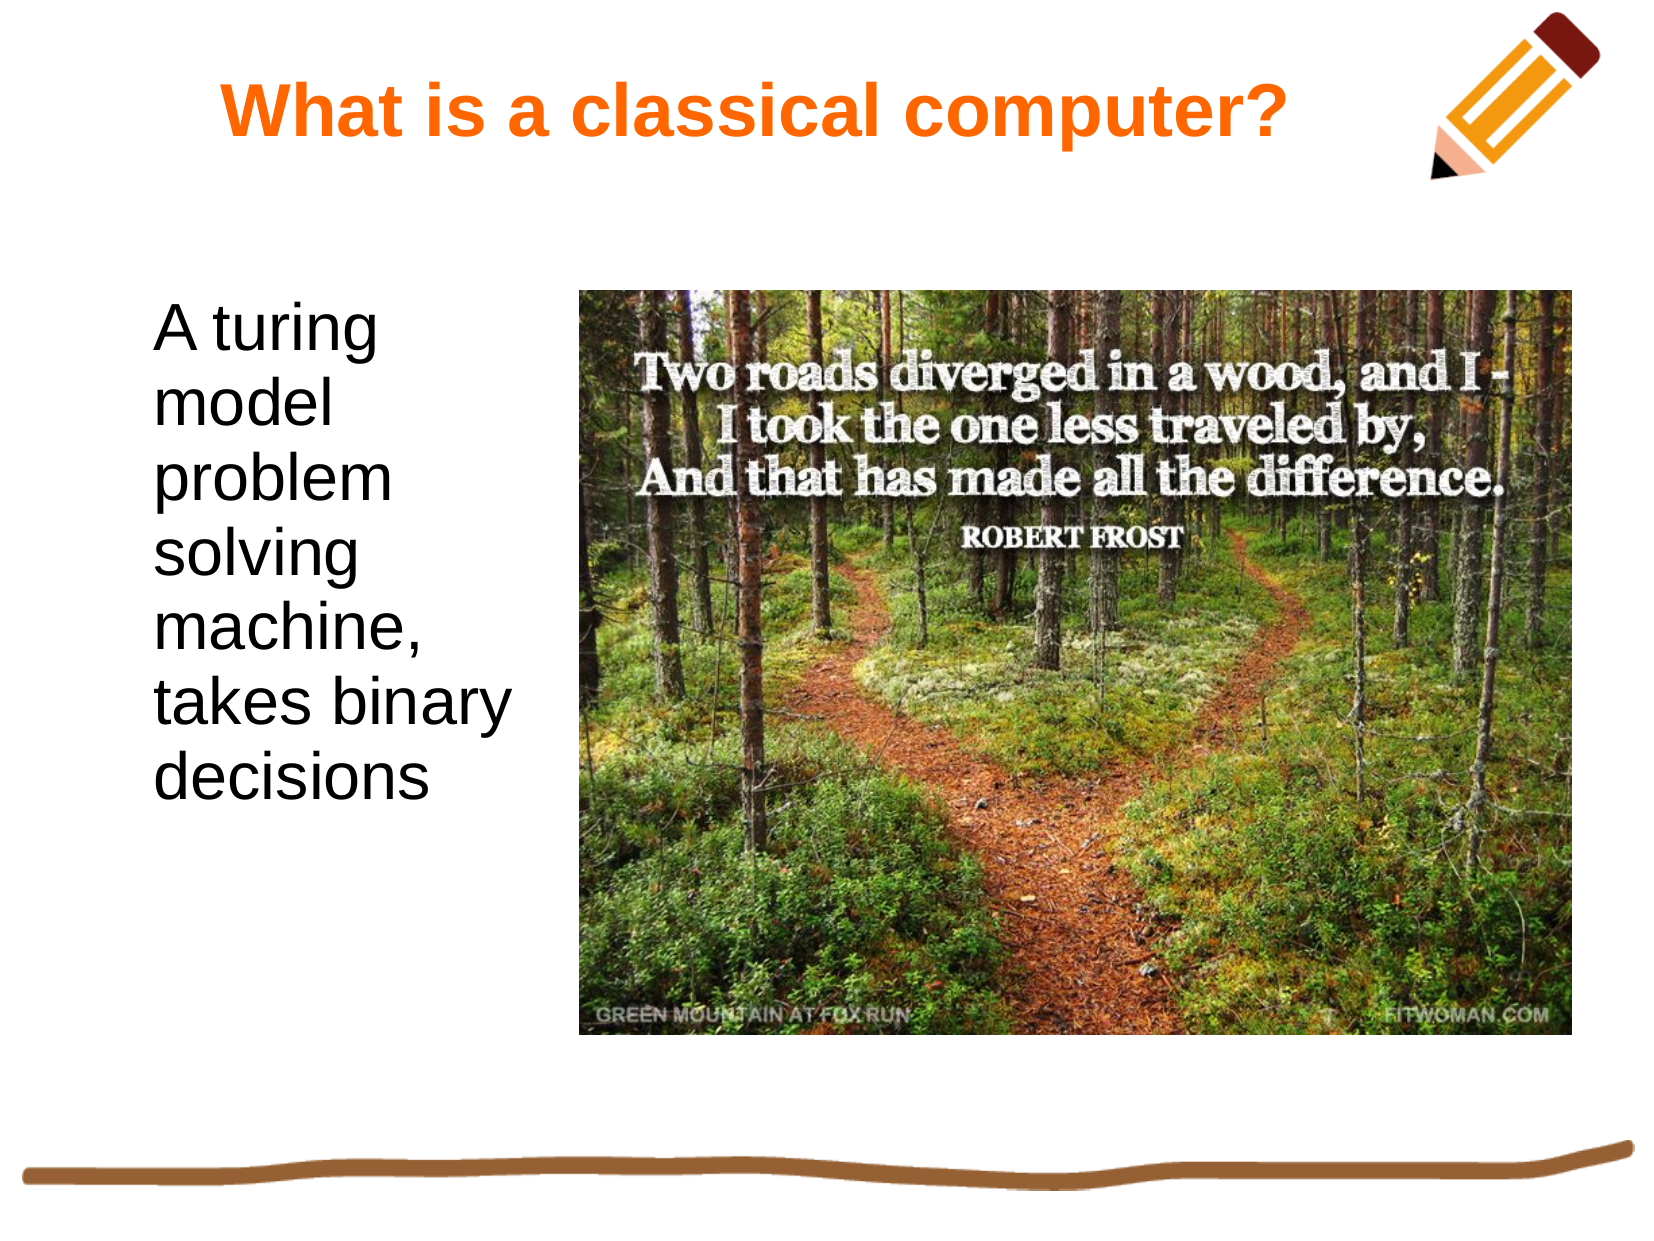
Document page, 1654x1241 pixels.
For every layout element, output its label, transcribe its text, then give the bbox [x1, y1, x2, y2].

picture [579, 290, 1572, 1035]
picture [22, 1140, 1635, 1191]
picture [1430, 12, 1601, 181]
title What is a classical computer? [82, 49, 1430, 172]
list A turing model problem solving machine, takes binary decisions [82, 290, 520, 1122]
